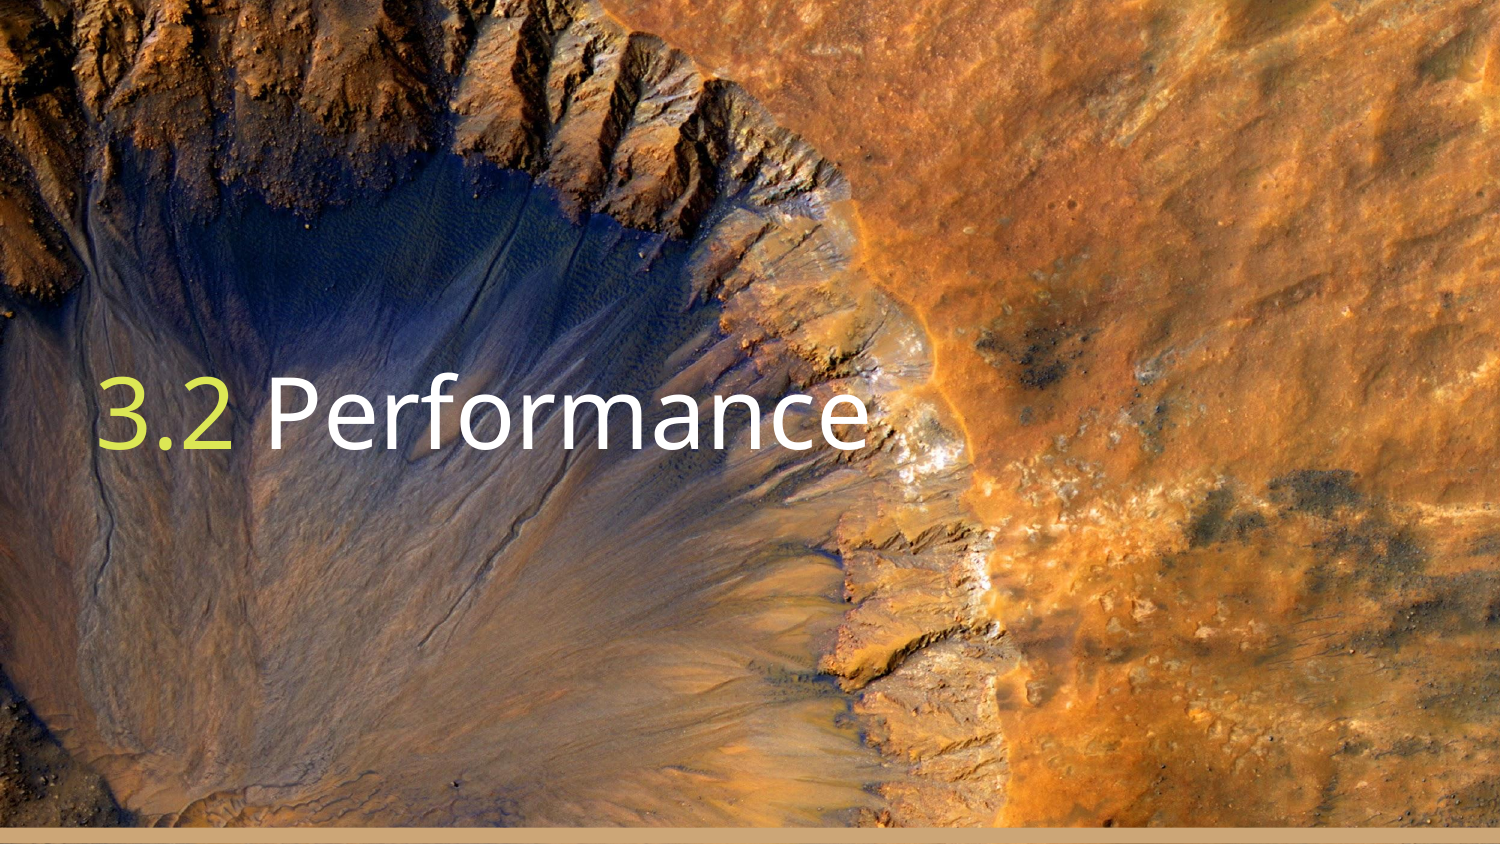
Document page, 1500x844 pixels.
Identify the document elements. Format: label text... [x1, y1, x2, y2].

picture [0, 0, 1500, 827]
title 3.2 Performance [80, 73, 1348, 745]
